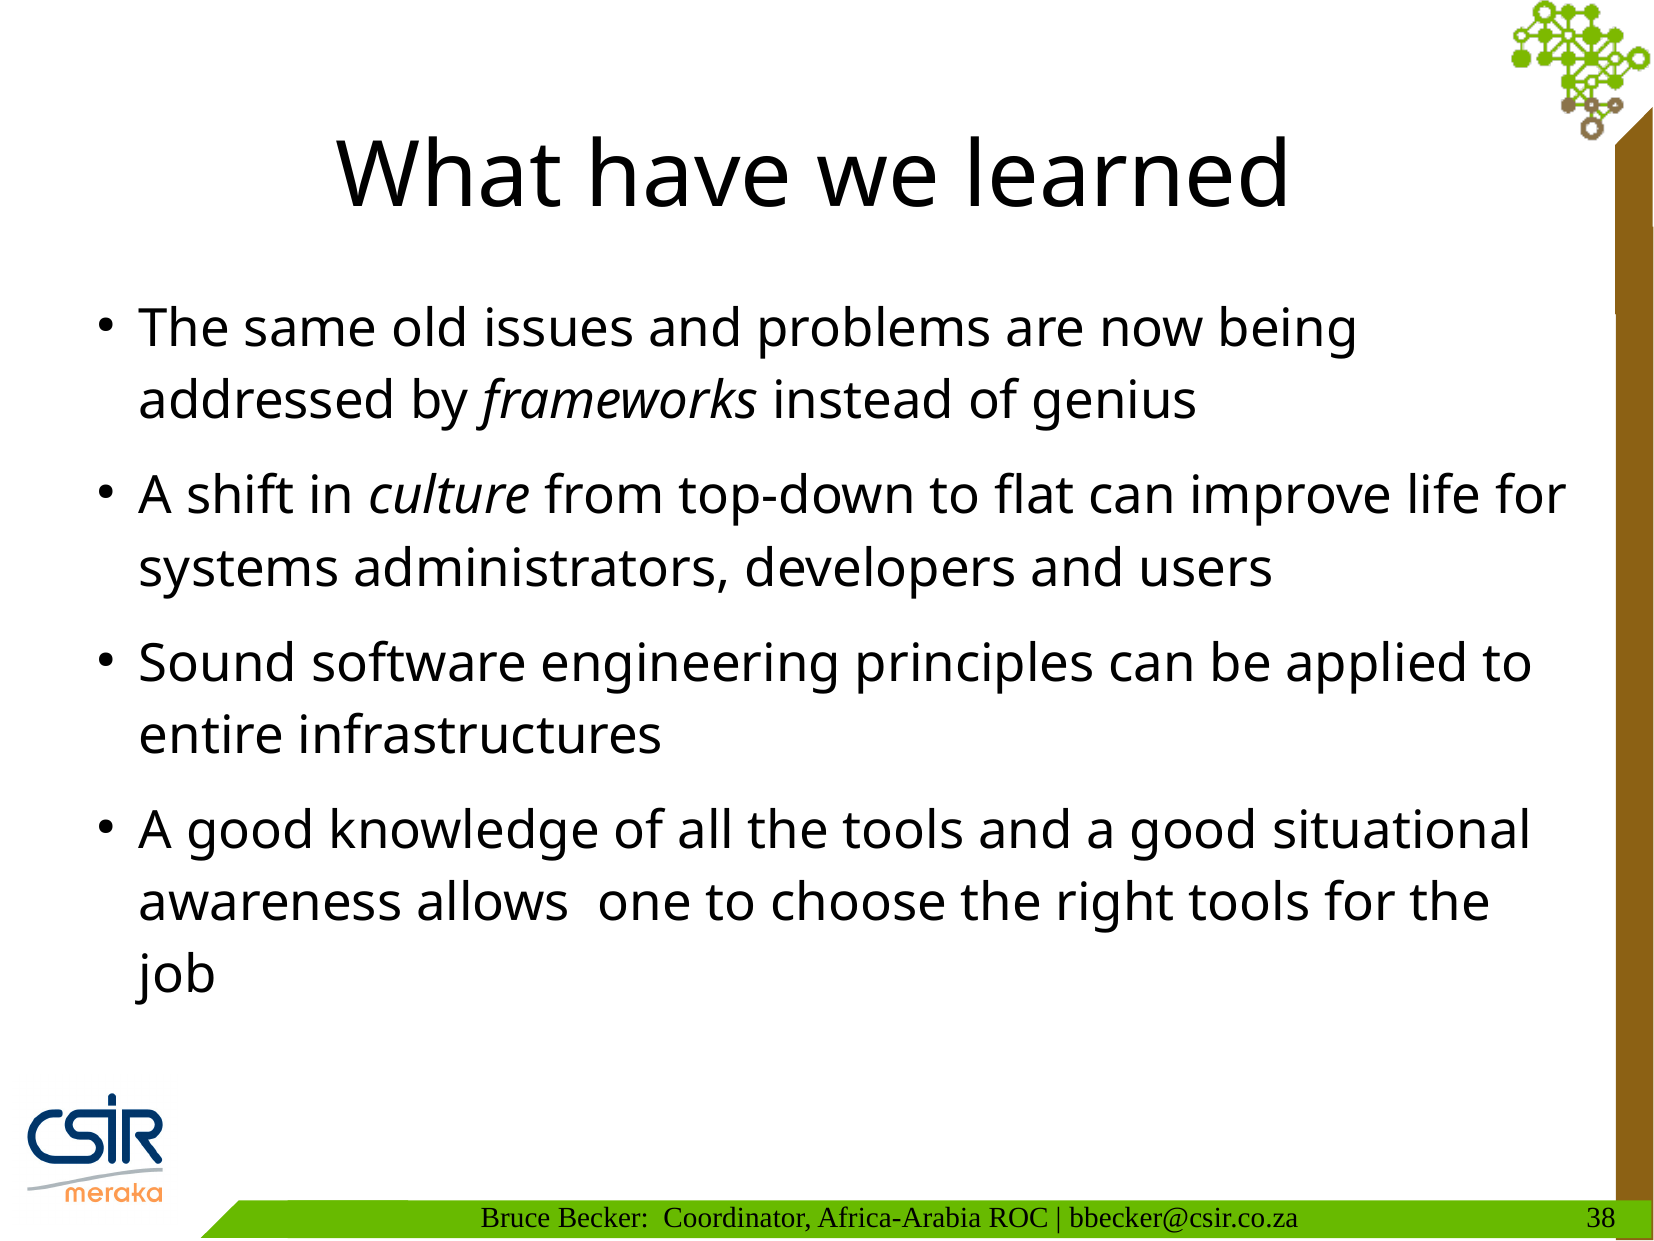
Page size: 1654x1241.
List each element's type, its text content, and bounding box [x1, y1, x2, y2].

picture [1503, 0, 1654, 144]
title What have we learned [82, 67, 1571, 275]
picture [12, 1074, 178, 1225]
list The same old issues and problems are now being addressed by frameworks instead of genius A shift in culture from top-down to flat can improve life for systems administrators, developers and users Sound software engineering principles can be applied to entire infrastructures A good knowledge of all the tools and a good situational awareness allows one to choose the right tools for the job [82, 290, 1571, 1010]
